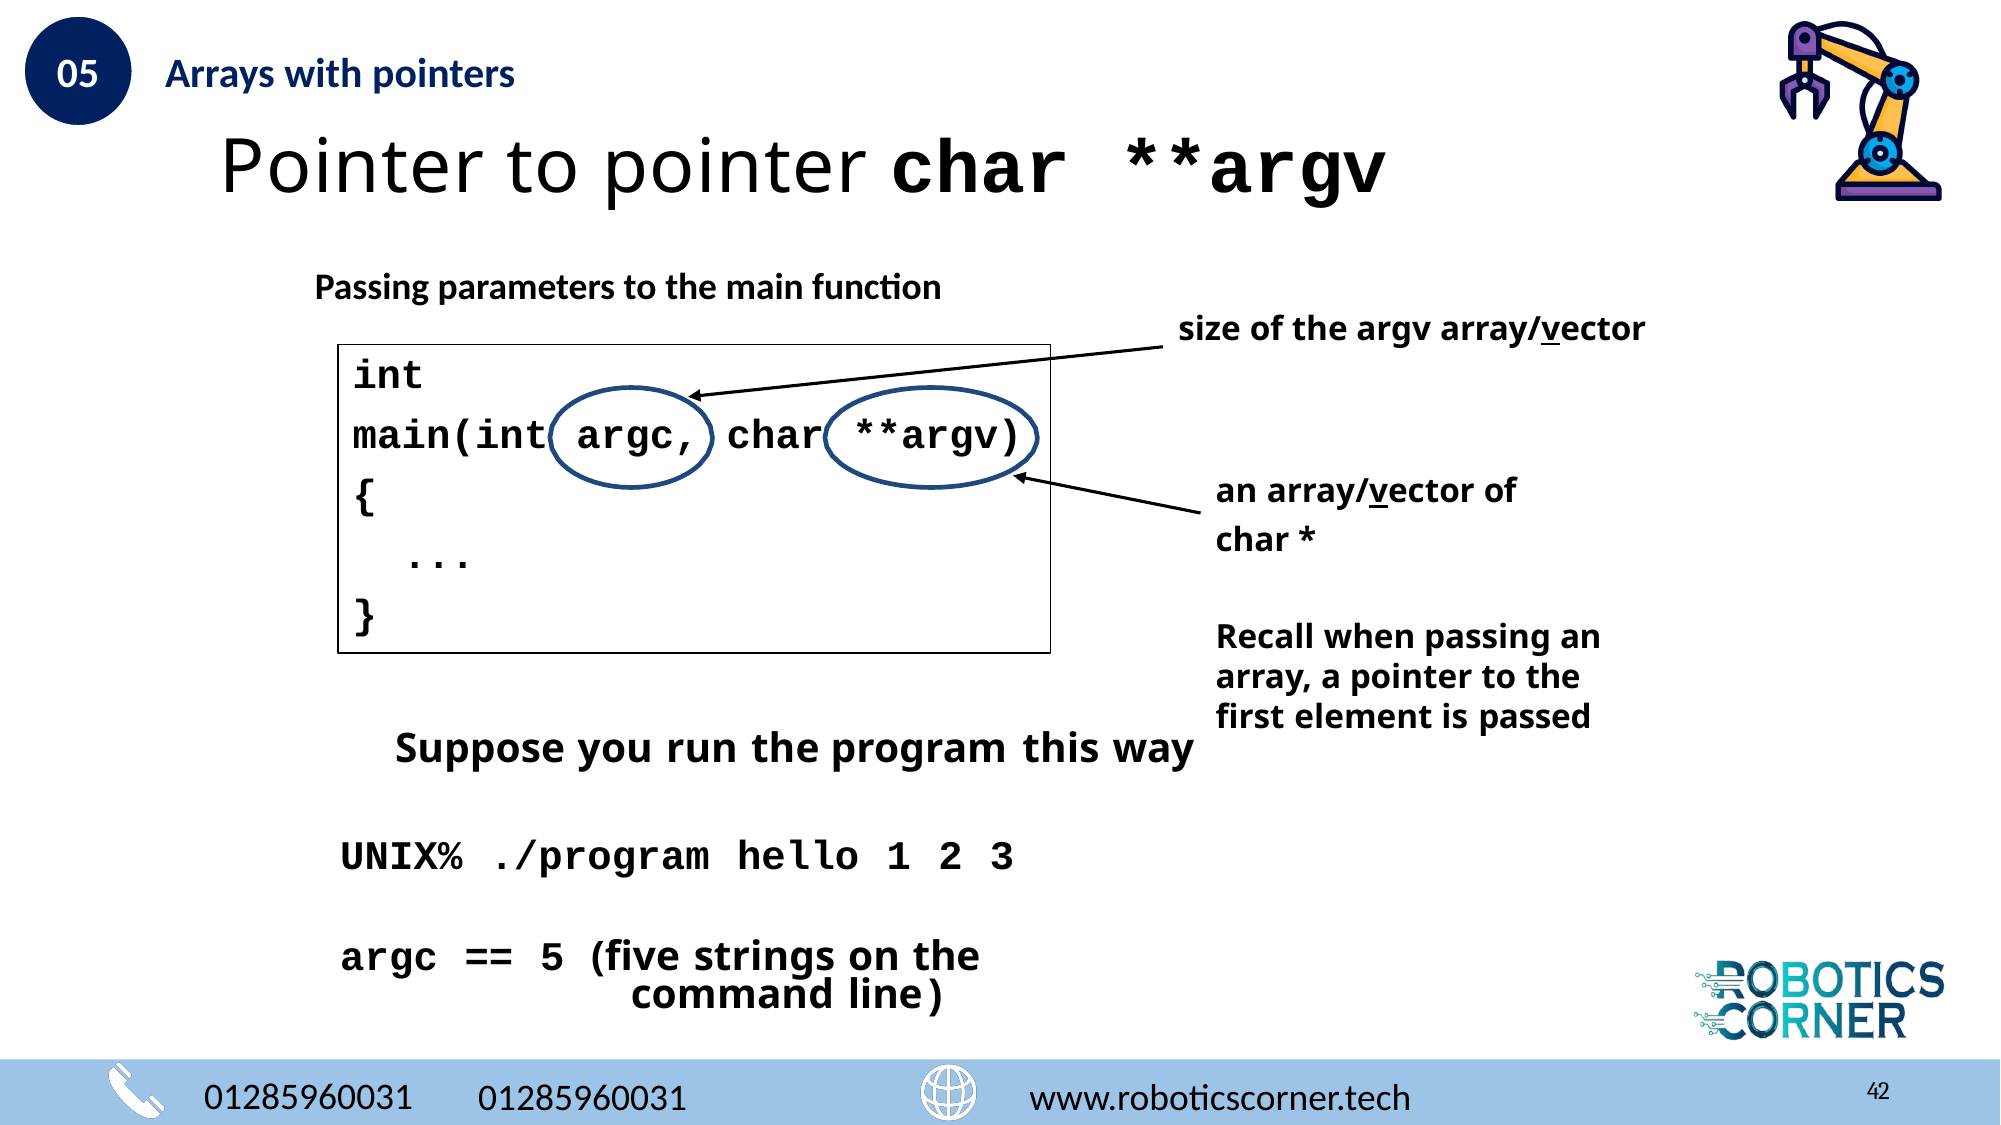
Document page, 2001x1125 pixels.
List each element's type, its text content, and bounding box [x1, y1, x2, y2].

text_box Recall when passing an array, a pointer to the [1213, 612, 1659, 695]
text_box [688, 345, 1164, 402]
text_box 05 [22, 14, 134, 128]
text_box Arrays with pointers [150, 38, 864, 103]
picture [1680, 859, 1953, 1059]
text_box Passing parameters to the main function [300, 255, 1203, 315]
text_box an array/vector of char * [1213, 458, 1566, 559]
picture [103, 1057, 170, 1124]
text_box size of the argv array/vector [1176, 304, 1727, 347]
picture [1830, 21, 1950, 201]
text_box int main(int argc, char **argv) { ... } [828, 390, 1032, 485]
title Pointer to pointer char **argv [105, 0, 1830, 257]
text_box first element is passed [1213, 692, 1647, 735]
text_box int main(int argc, char **argv) { ... } [350, 334, 1032, 637]
text_box Suppose you run the program this way UNIX% ./program hello 1 2 3 argc == 5 (five strings on the command line) [338, 718, 1252, 1017]
picture [915, 1059, 981, 1125]
text_box [1013, 471, 1201, 515]
